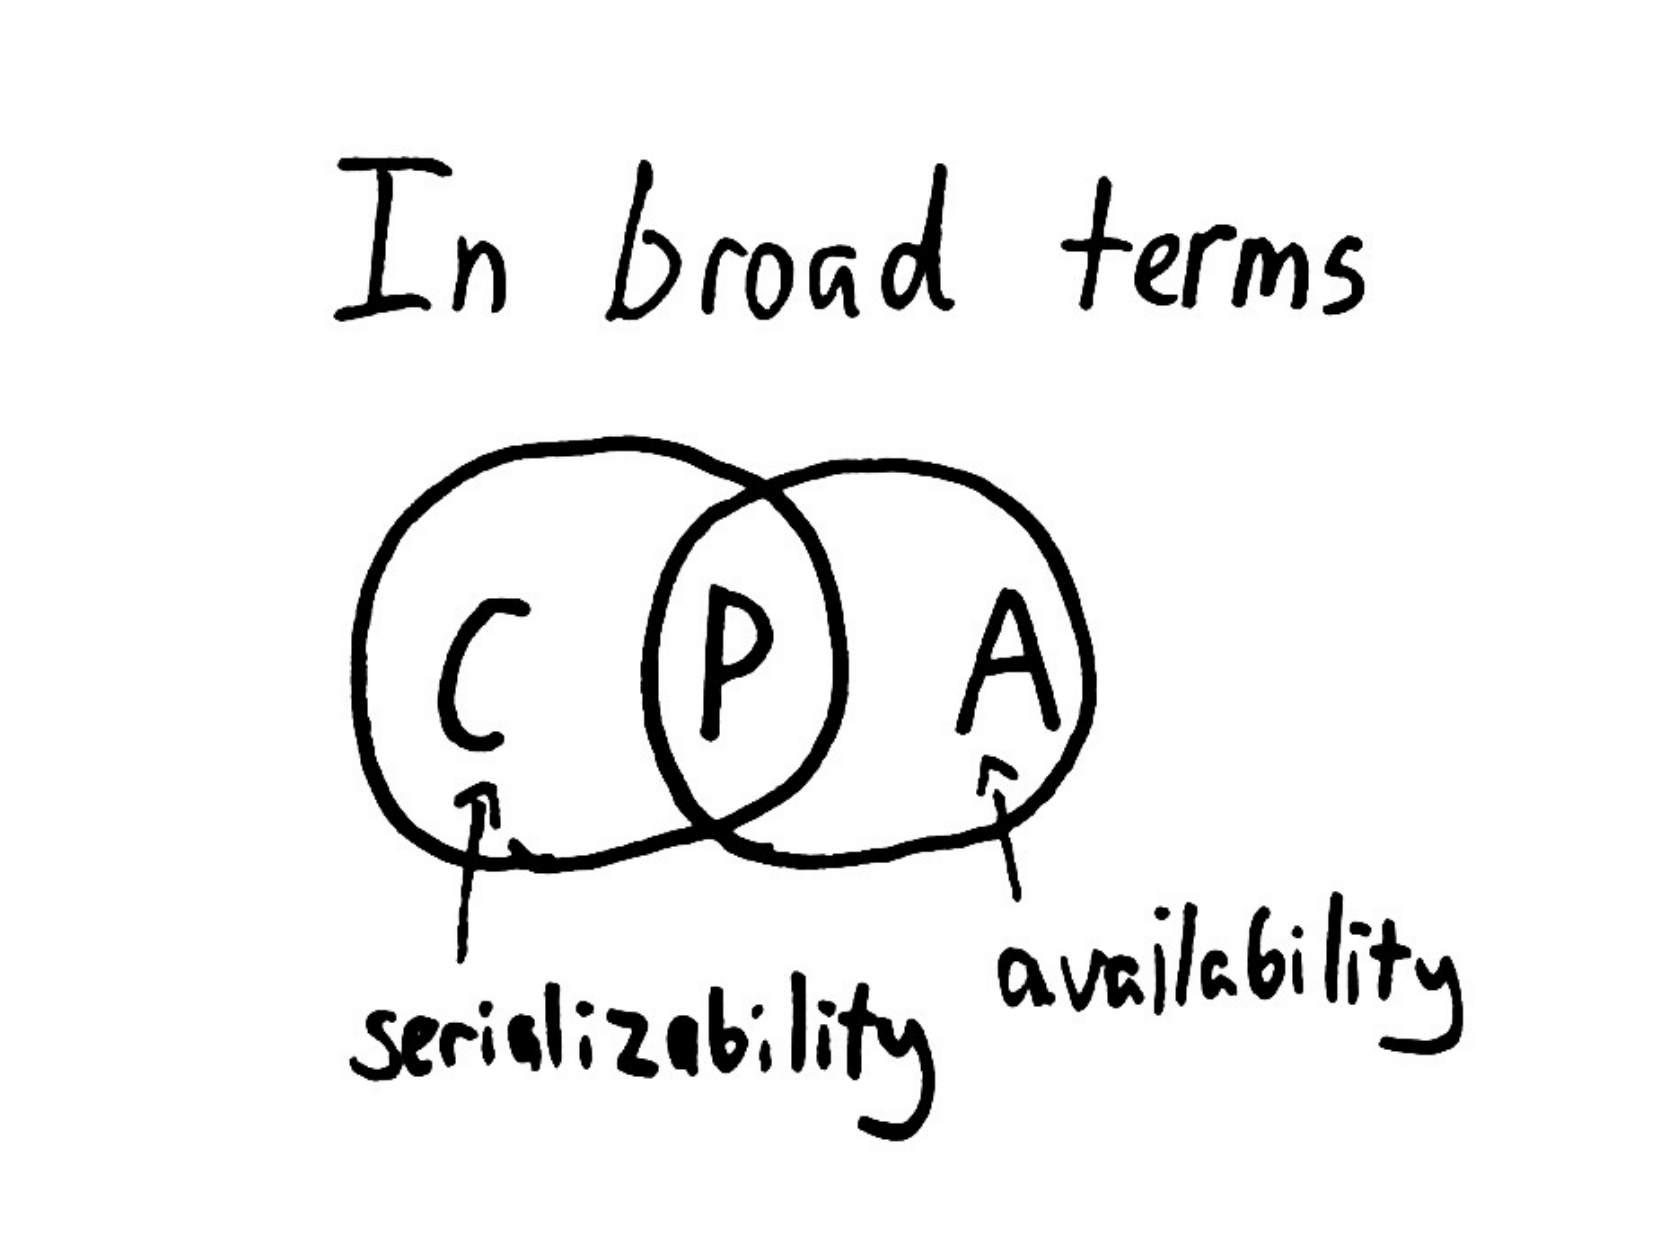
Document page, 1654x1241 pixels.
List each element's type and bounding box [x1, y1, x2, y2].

picture [210, 74, 1546, 1174]
